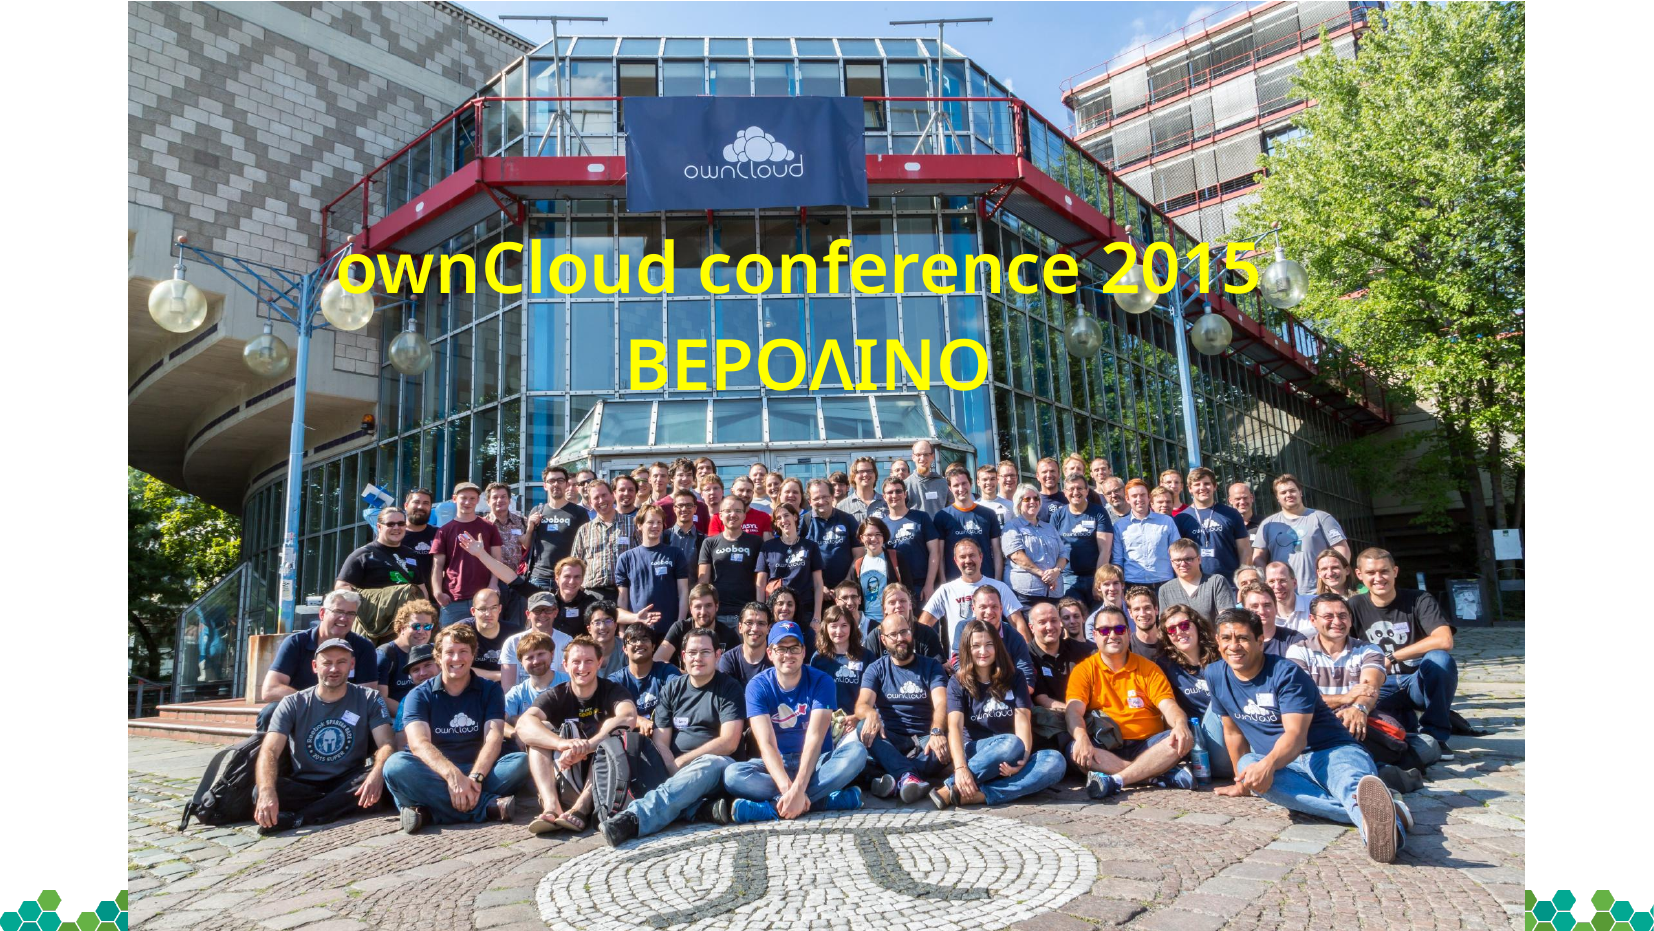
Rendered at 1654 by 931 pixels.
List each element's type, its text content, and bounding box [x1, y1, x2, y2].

title ownCloud conference 2015 ΒΕΡΟΛΙΝΟ [105, 225, 1512, 404]
picture [0, 1, 1654, 931]
